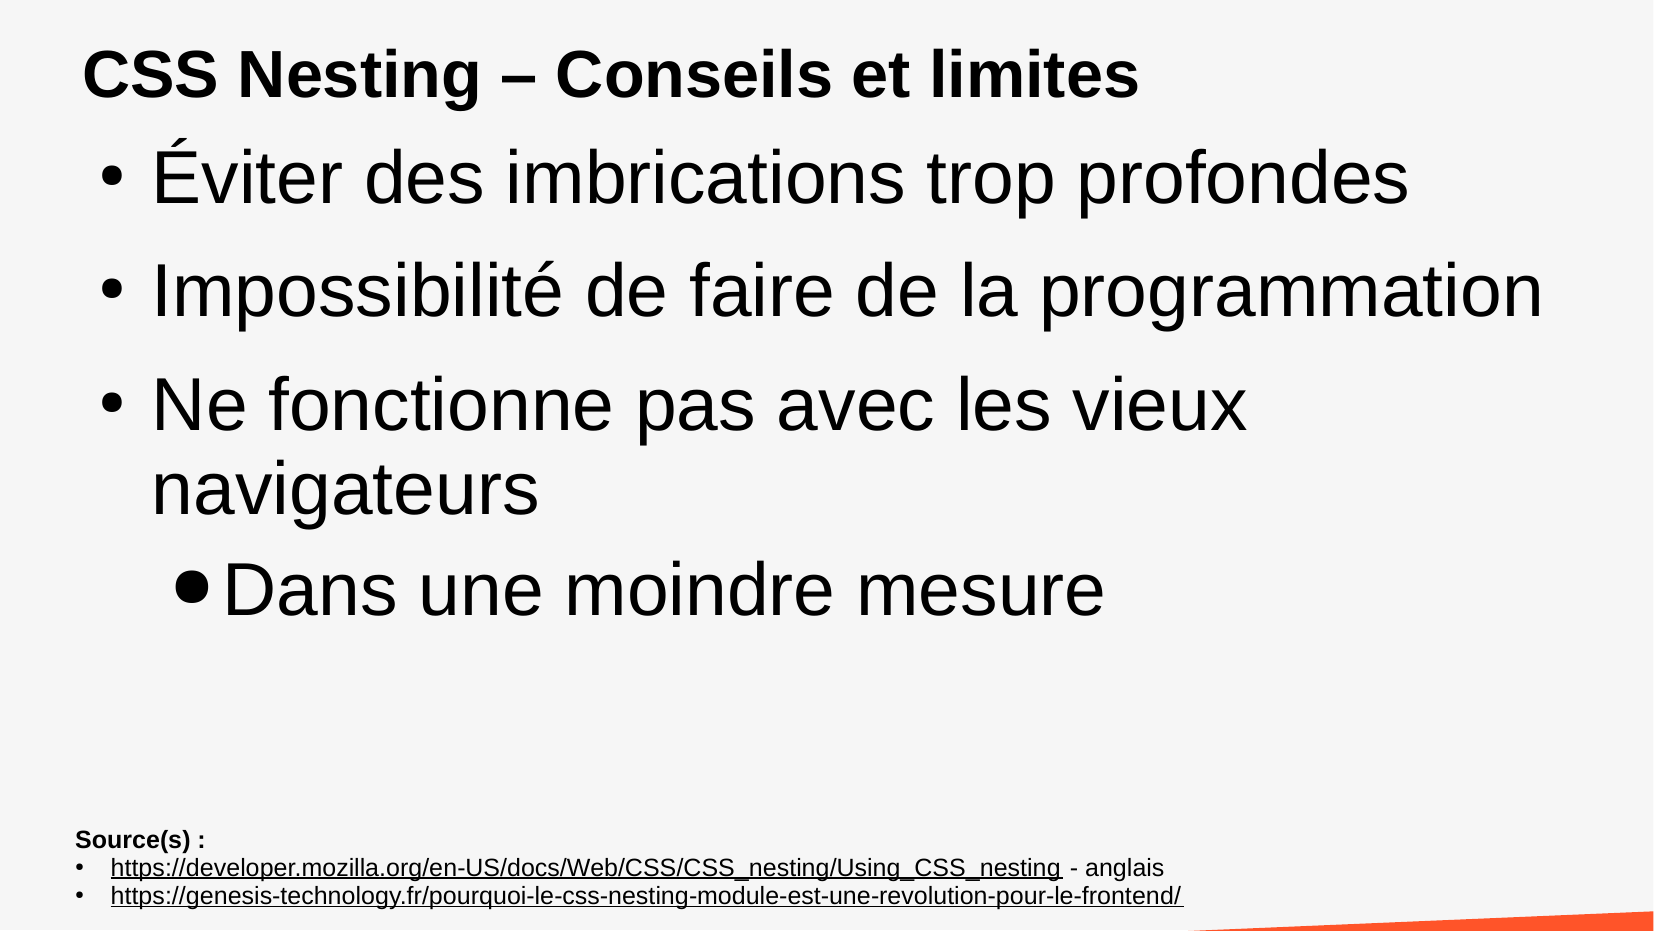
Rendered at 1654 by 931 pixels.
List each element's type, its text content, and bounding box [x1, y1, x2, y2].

text_box Source(s) : https://developer.mozilla.org/en-US/docs/Web/CSS/CSS_nesting/Using_CSS_nesting - anglais https://genesis-technology.fr/pourquoi-le-css-nesting-module-est-une-revolution-pour-le-frontend/ [60, 803, 1546, 917]
title CSS Nesting – Conseils et limites [82, 37, 1571, 114]
text_box [1188, 911, 1654, 931]
list Éviter des imbrications trop profondes Impossibilité de faire de la programmation Ne fonctionne pas avec les vieux navigateurs Dans une moindre mesure [80, 135, 1640, 768]
